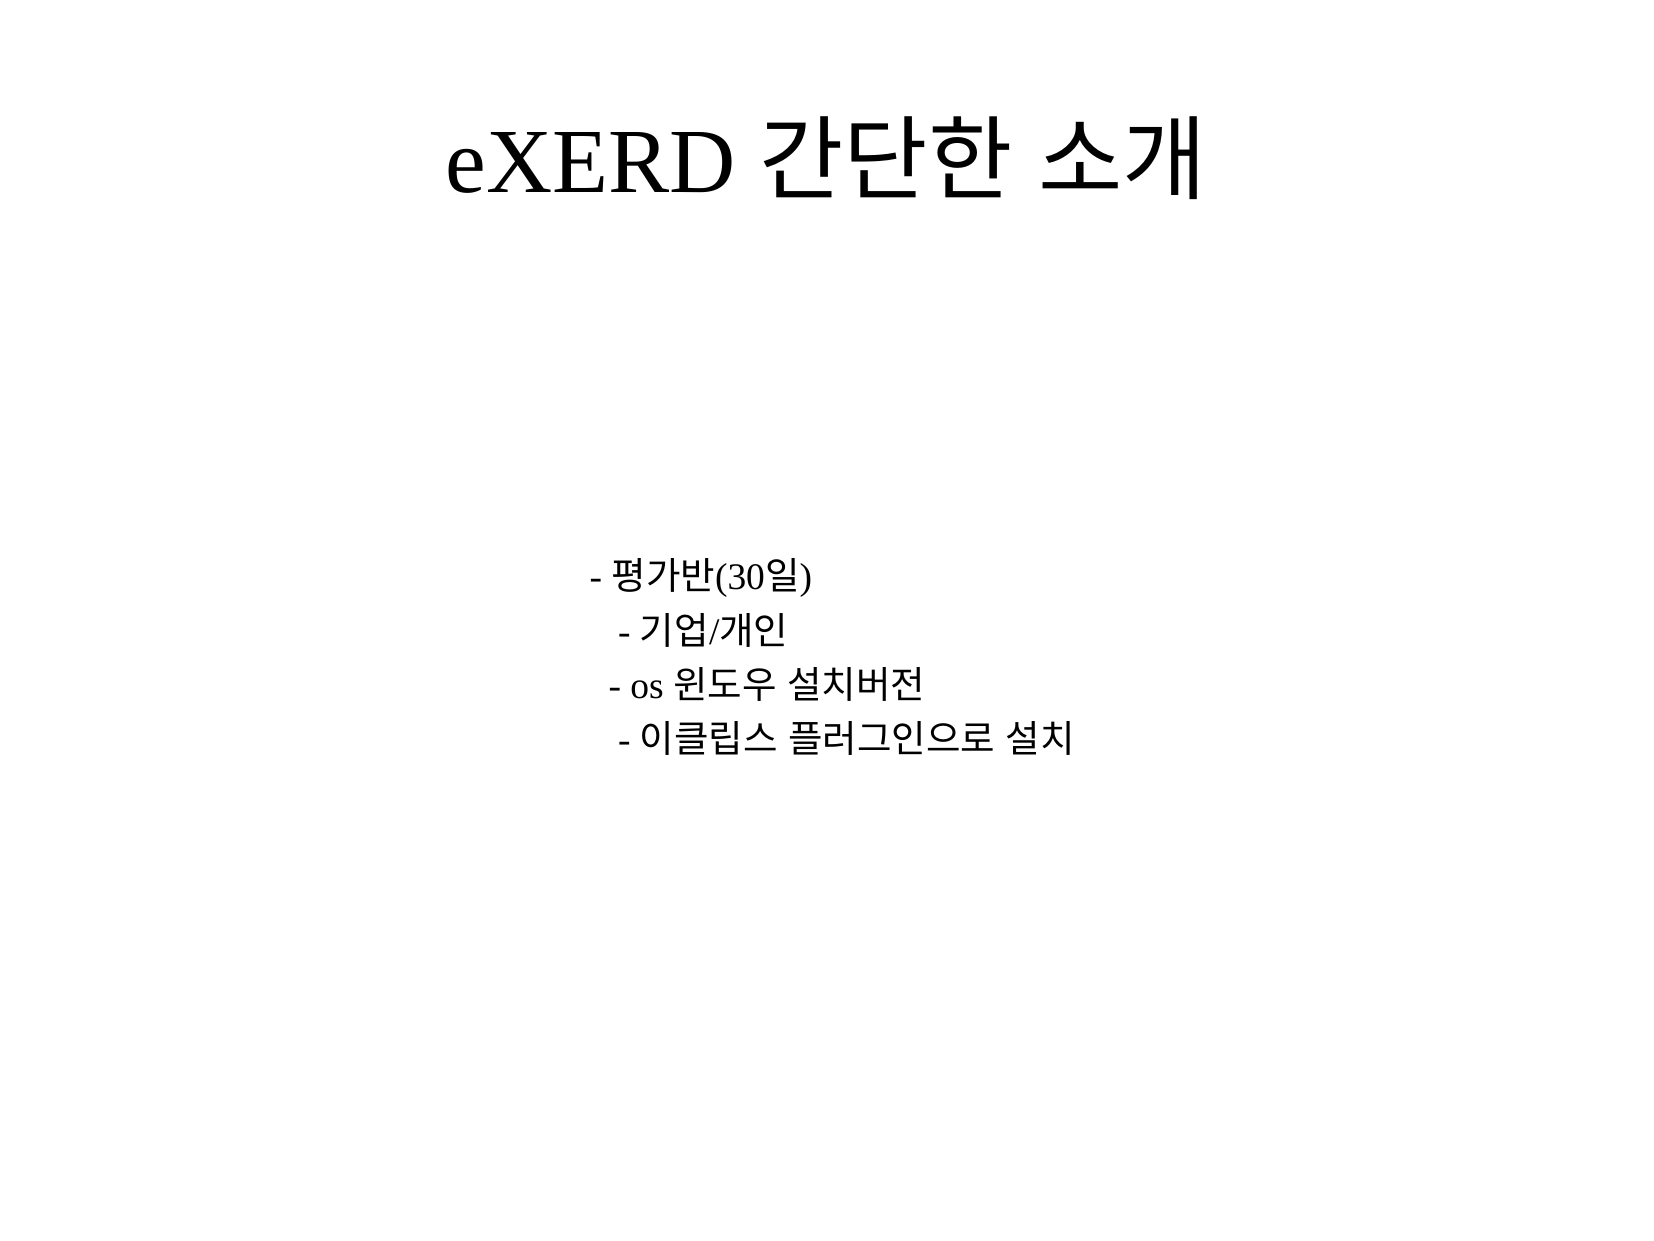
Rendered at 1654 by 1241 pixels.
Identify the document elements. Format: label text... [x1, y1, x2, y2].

title eXERD 간단한 소개 [82, 49, 1571, 257]
text_box - 평가반(30일) - 기업/개인 - os 윈도우 설치버전 - 이클립스 플러그인으로 설치 [565, 538, 1099, 736]
